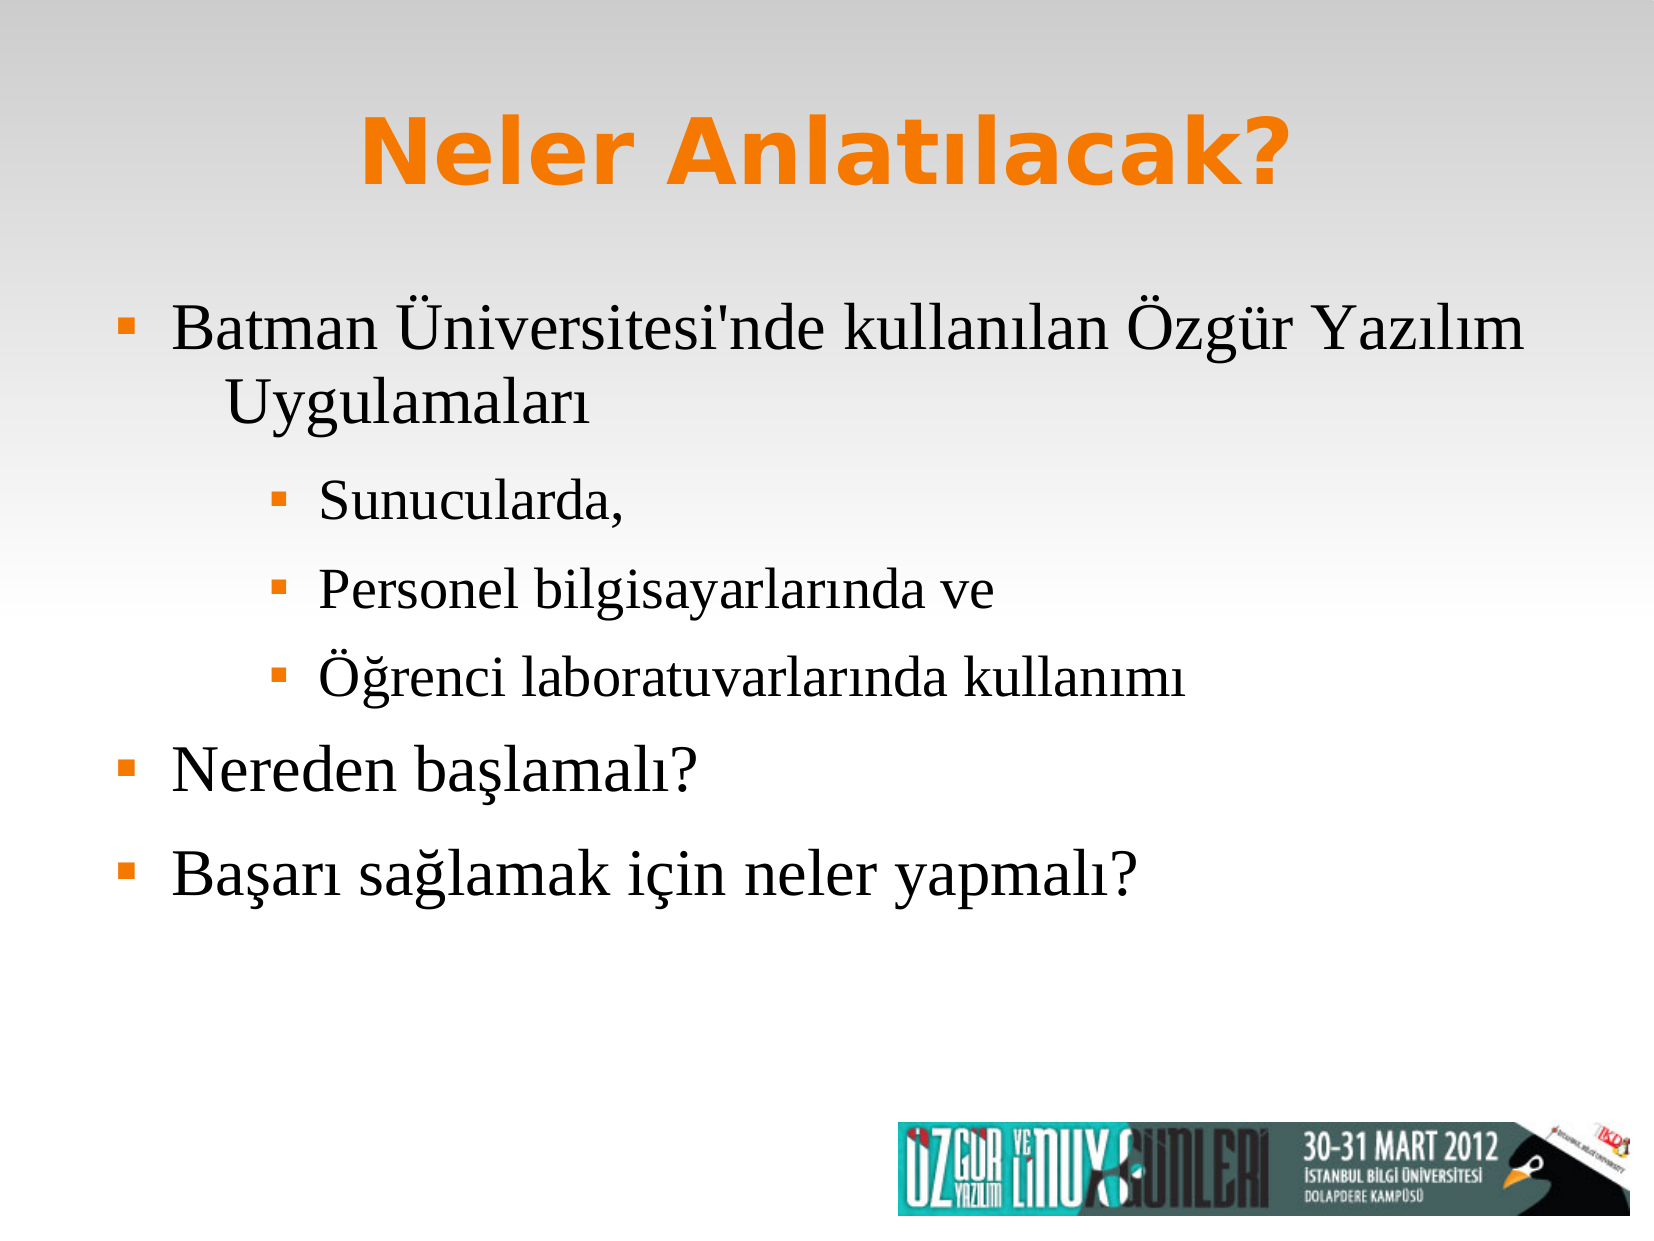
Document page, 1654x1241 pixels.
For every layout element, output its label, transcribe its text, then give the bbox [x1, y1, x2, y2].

list Batman Üniversitesi'nde kullanılan Özgür Yazılım Uygulamaları Sunucularda, Personel bilgisayarlarında ve Öğrenci laboratuvarlarında kullanımı Nereden başlamalı? Başarı sağlamak için neler yapmalı? [82, 290, 1571, 1109]
picture [898, 1122, 1630, 1216]
title Neler Anlatılacak? [82, 49, 1571, 257]
